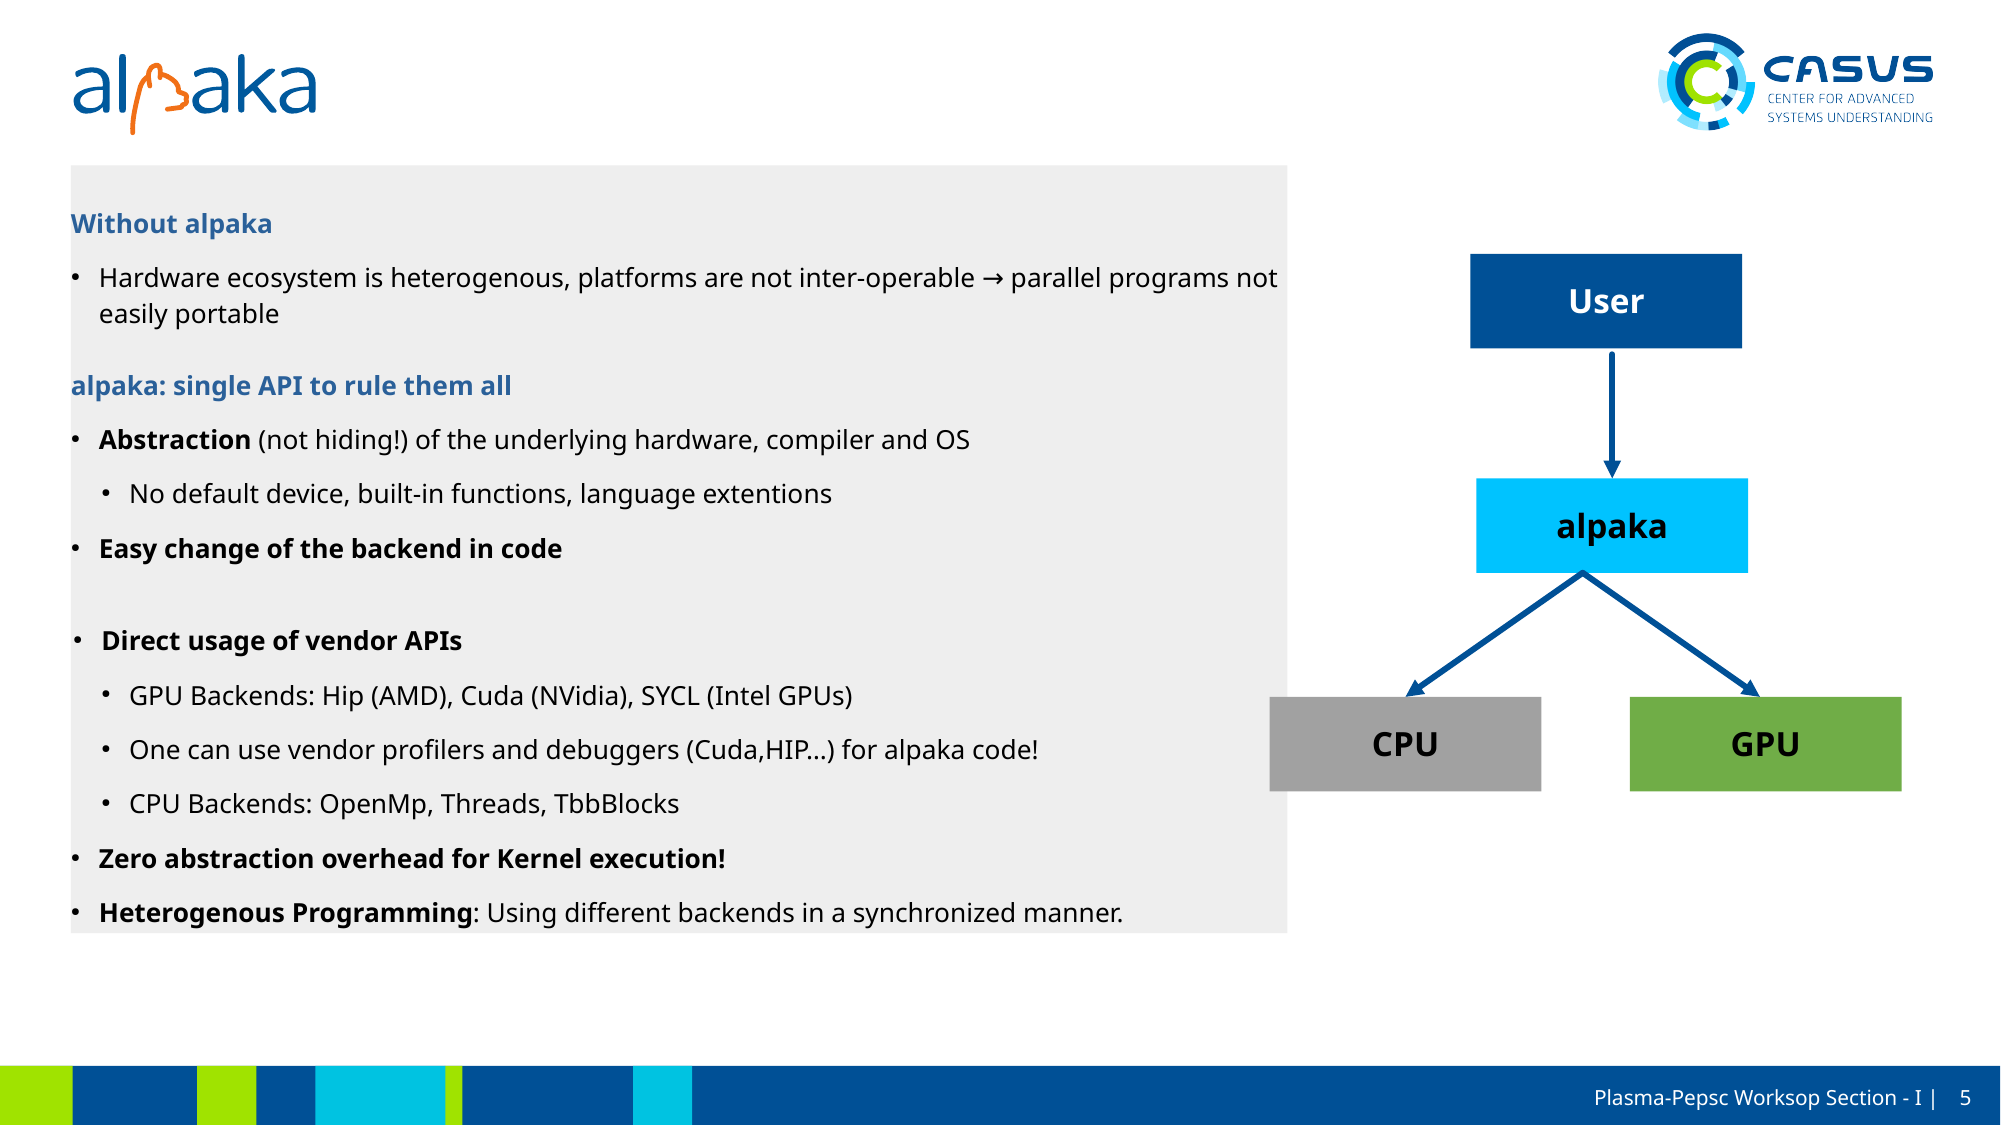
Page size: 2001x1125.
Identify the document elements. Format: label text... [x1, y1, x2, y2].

list Without alpaka Hardware ecosystem is heterogenous, platforms are not inter-operable → parallel programs not easily portable alpaka: single API to rule them all Abstraction (not hiding!) of the underlying hardware, compiler and OS No default device, built-in functions, language extentions Easy change of the backend in code Direct usage of vendor APIs GPU Backends: Hip (AMD), Cuda (NVidia), SYCL (Intel GPUs) One can use vendor profilers and debuggers (Cuda,HIP…) for alpaka code! CPU Backends: OpenMp, Threads, TbbBlocks Zero abstraction overhead for Kernel execution! Heterogenous Programming: Using different backends in a synchronized manner. [70, 165, 1288, 934]
text_box alpaka [1476, 478, 1749, 573]
picture [1658, 33, 1933, 131]
text_box GPU [1629, 696, 1902, 792]
text_box User [1470, 253, 1743, 349]
picture [72, 53, 317, 136]
text_box CPU [1269, 696, 1542, 792]
